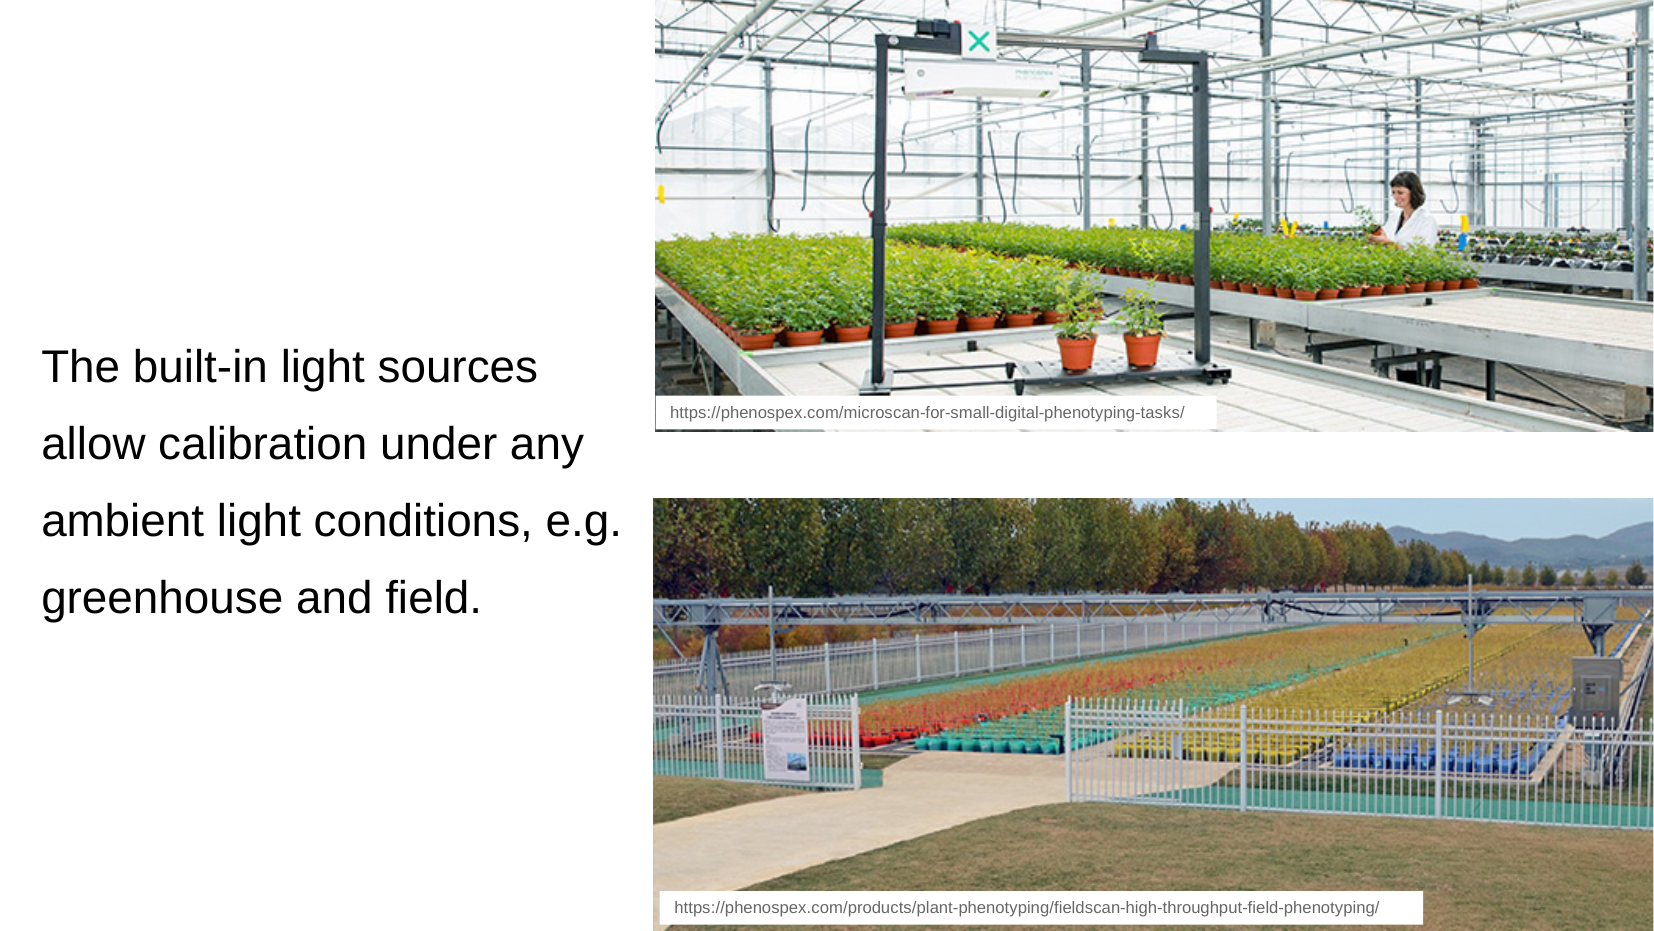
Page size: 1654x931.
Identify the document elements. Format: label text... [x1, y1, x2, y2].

text_box https://phenospex.com/microscan-for-small-digital-phenotyping-tasks/ [655, 395, 1217, 430]
list The built-in light sources allow calibration under any ambient light conditions, e.g. greenhouse and field. [41, 41, 632, 898]
picture [653, 498, 1654, 931]
text_box https://phenospex.com/products/plant-phenotyping/fieldscan-high-throughput-field-phenotyping/ [659, 891, 1424, 925]
picture [655, 0, 1654, 432]
